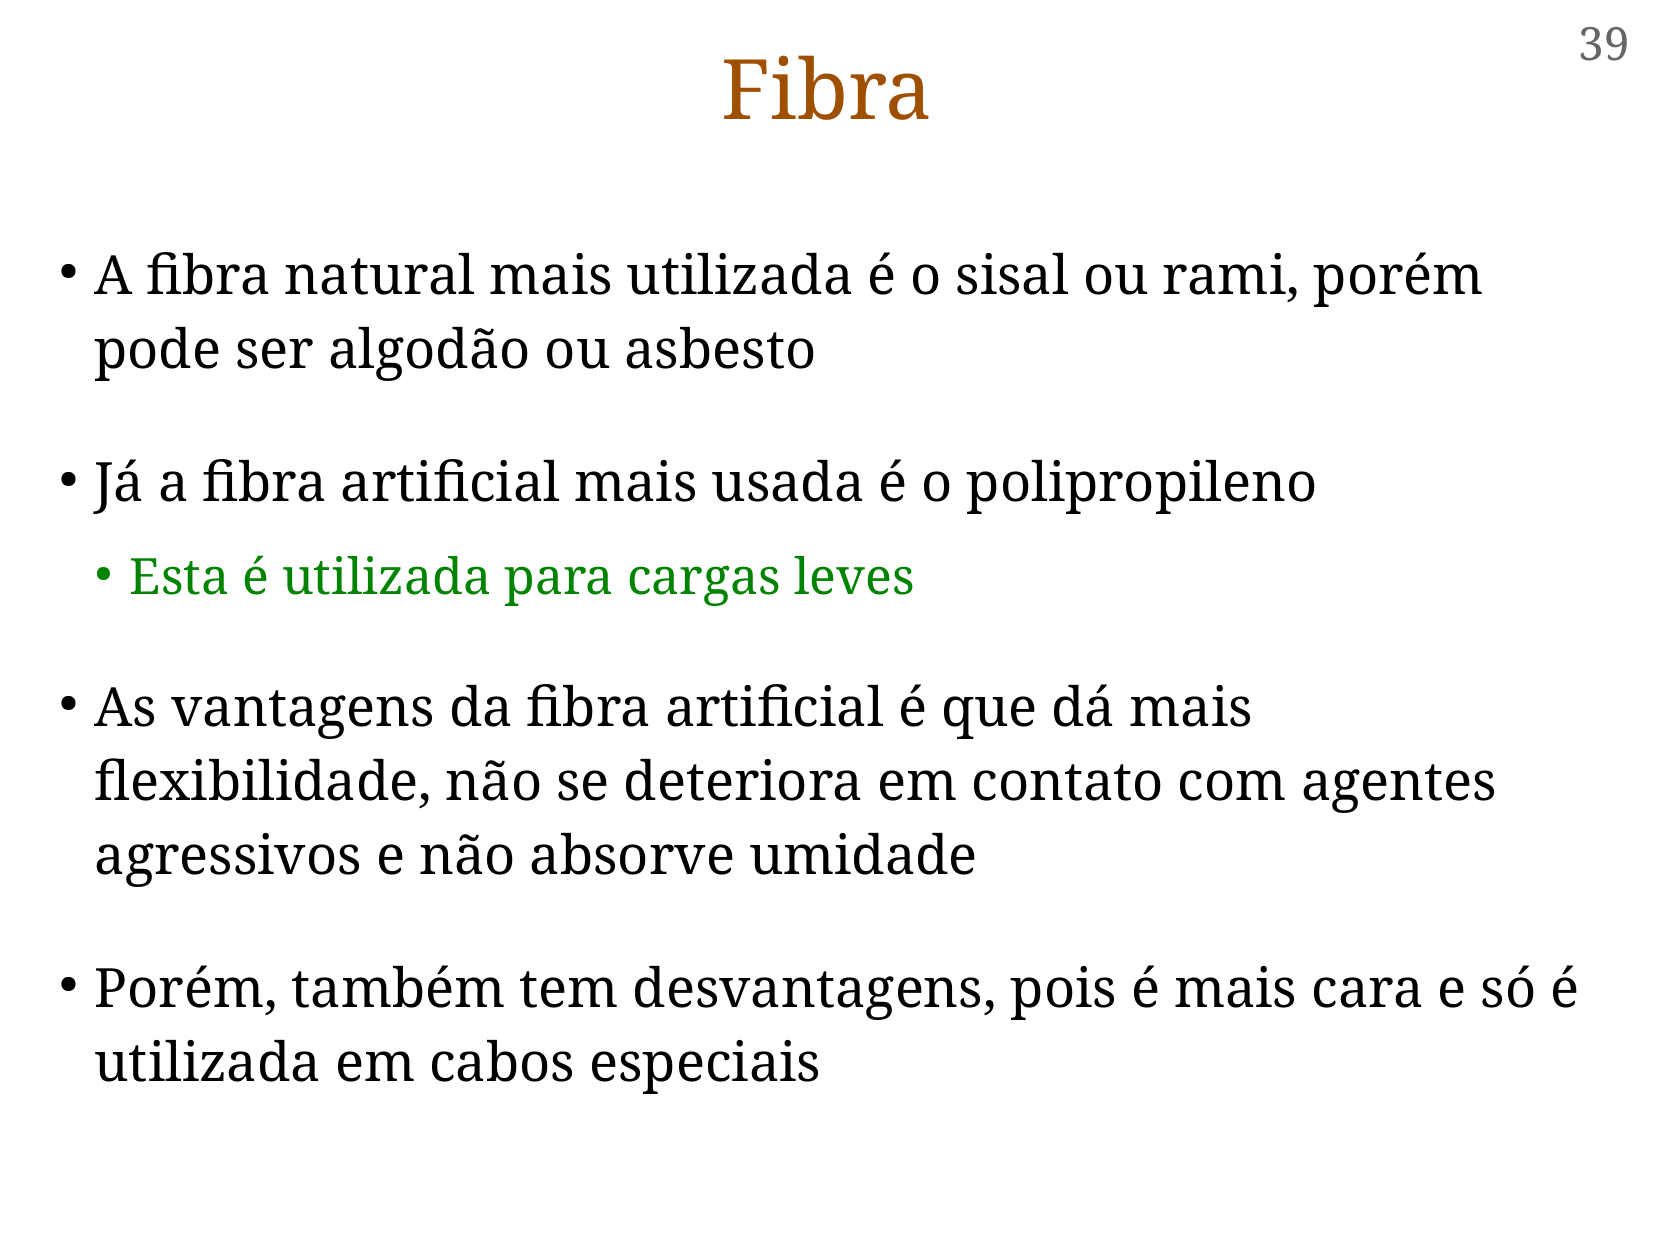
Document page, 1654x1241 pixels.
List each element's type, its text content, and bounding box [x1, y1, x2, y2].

title Fibra [59, 29, 1595, 148]
list A fibra natural mais utilizada é o sisal ou rami, porém pode ser algodão ou asbesto Já a fibra artificial mais usada é o polipropileno Esta é utilizada para cargas leves As vantagens da fibra artificial é que dá mais flexibilidade, não se deteriora em contato com agentes agressivos e não absorve umidade Porém, também tem desvantagens, pois é mais cara e só é utilizada em cabos especiais [59, 236, 1595, 1211]
